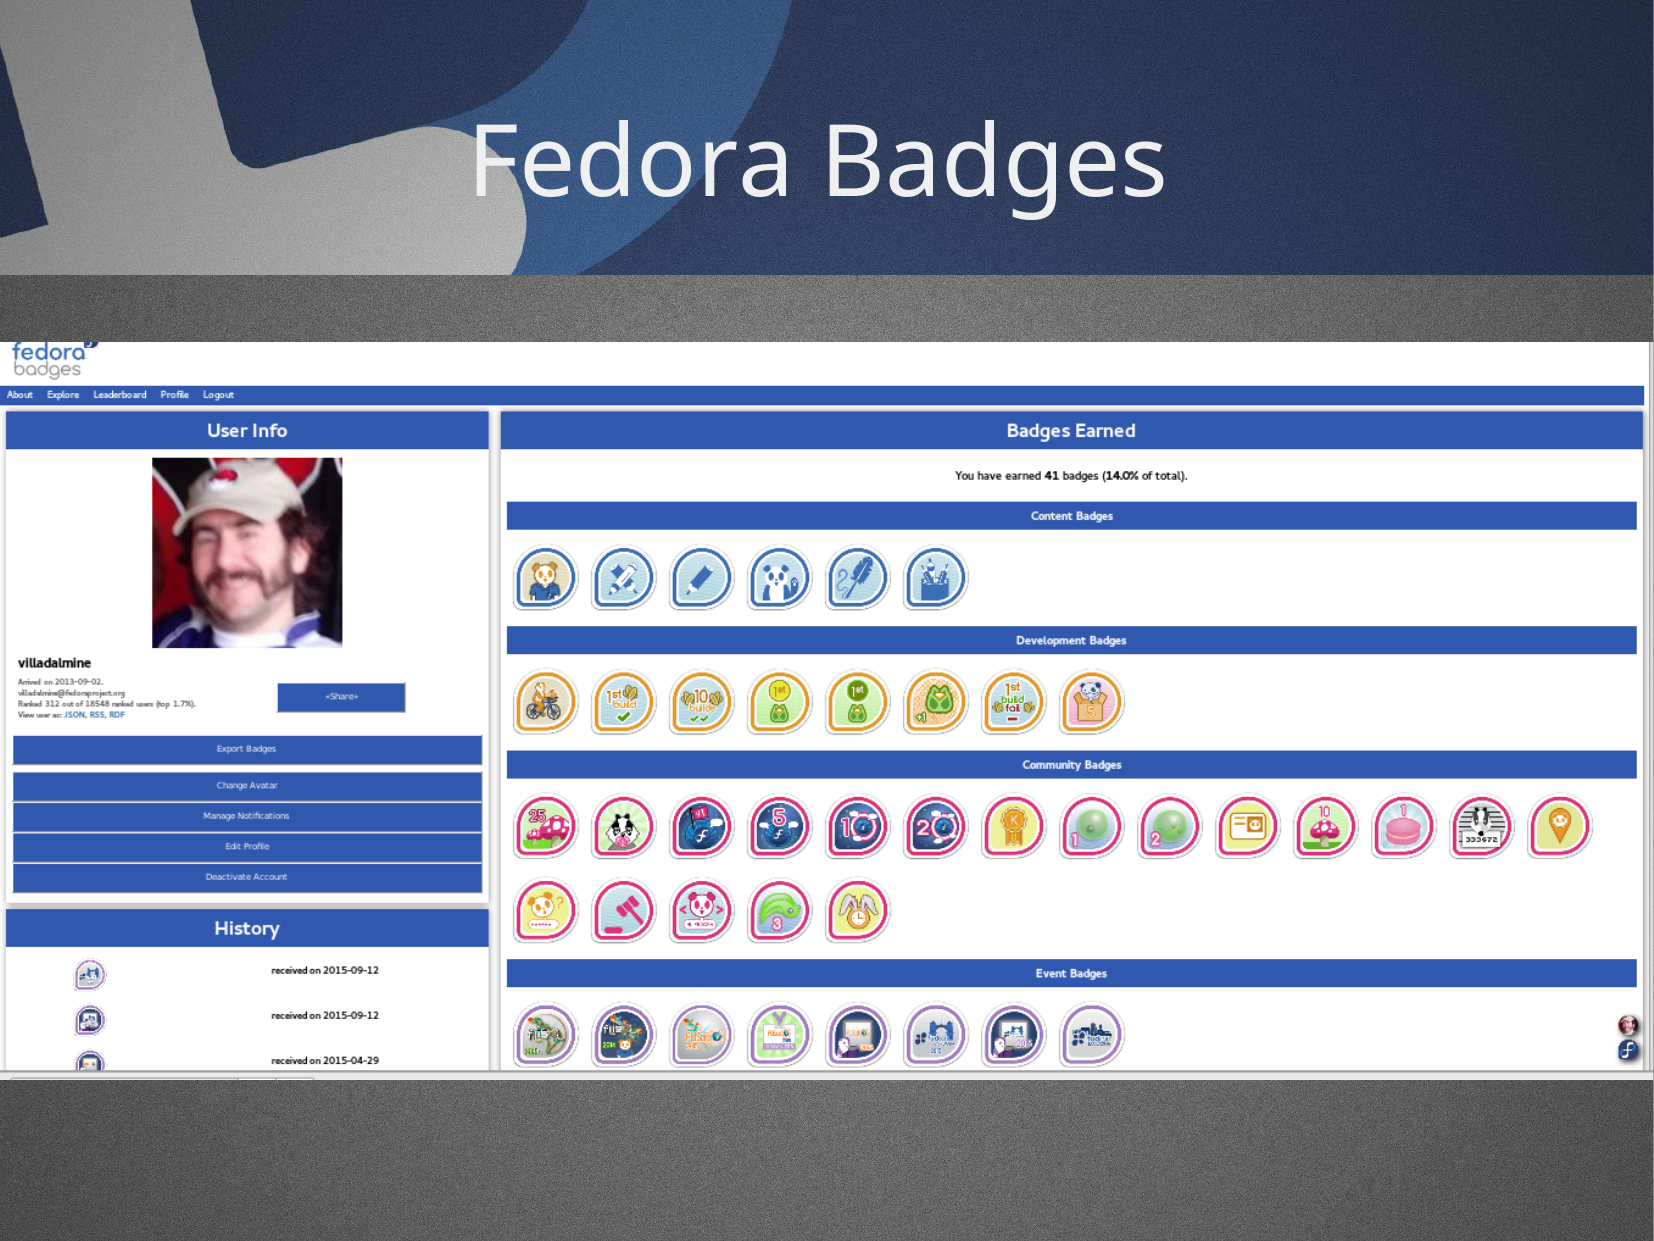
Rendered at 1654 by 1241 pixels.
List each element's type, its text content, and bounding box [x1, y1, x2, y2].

picture [0, 0, 1654, 1241]
text_box Fedora Badges [60, 58, 1577, 266]
